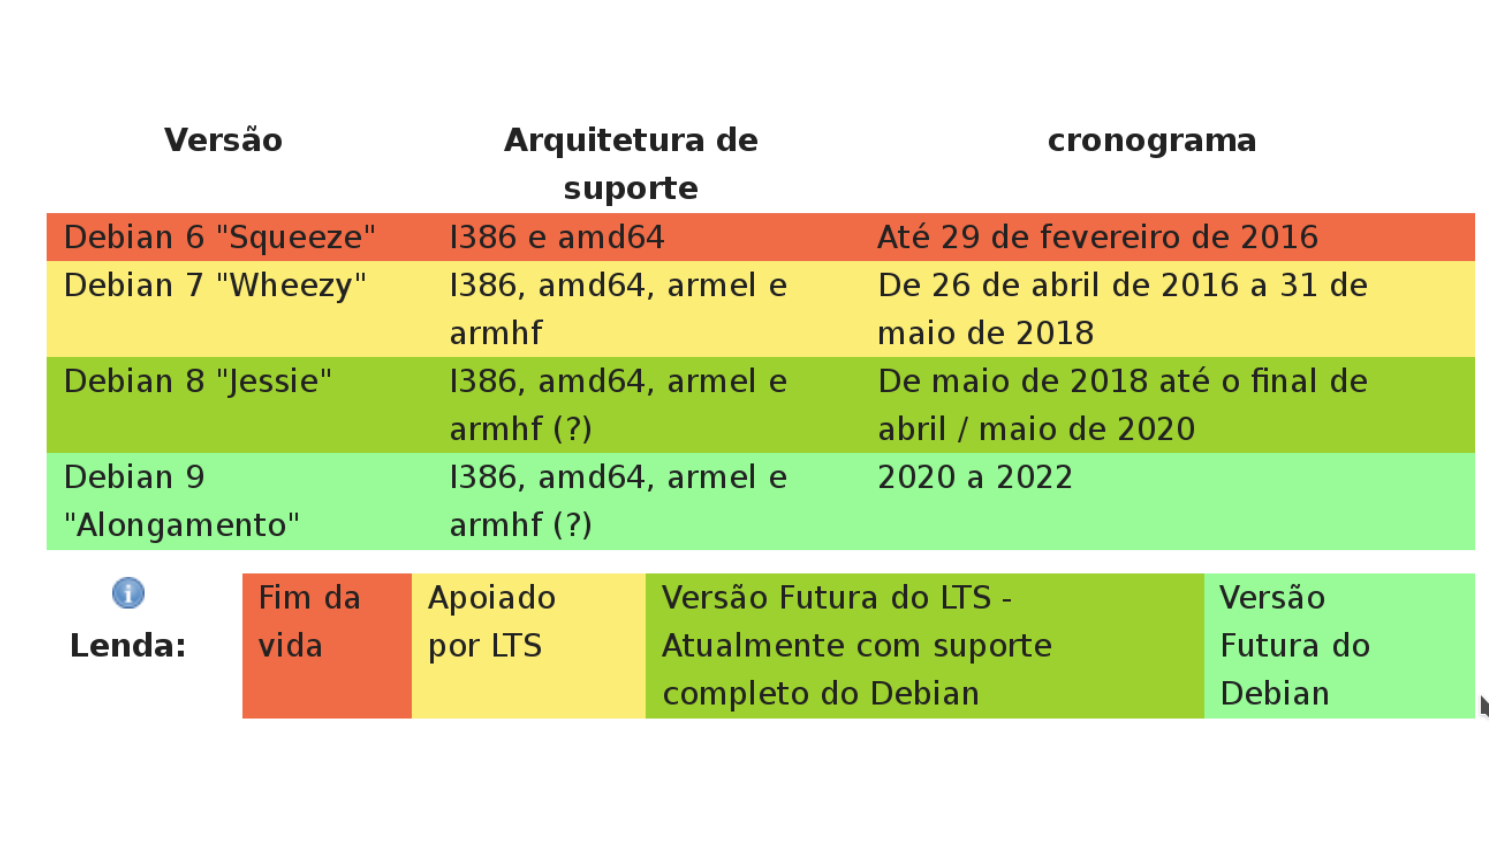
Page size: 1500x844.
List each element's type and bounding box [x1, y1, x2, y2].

picture [11, 109, 1489, 735]
